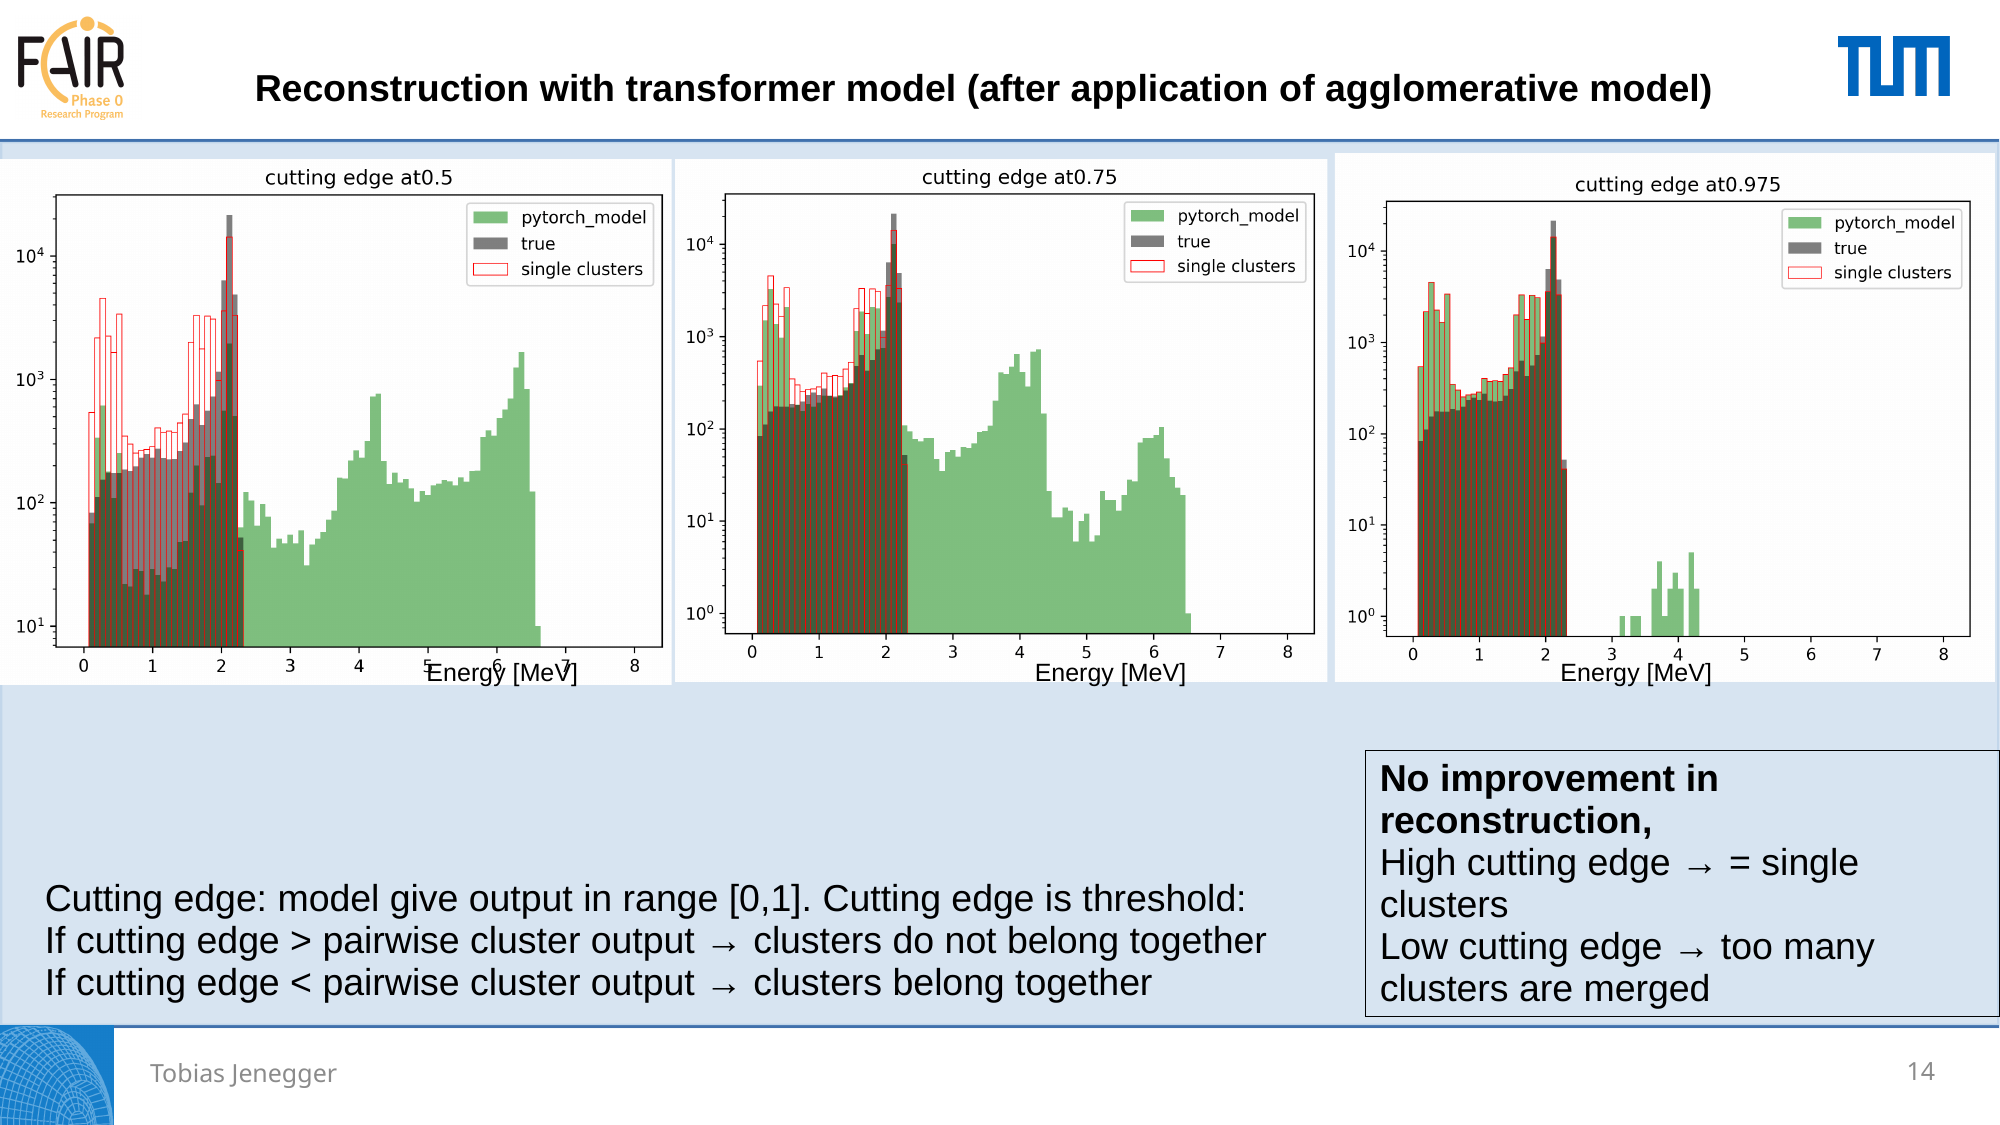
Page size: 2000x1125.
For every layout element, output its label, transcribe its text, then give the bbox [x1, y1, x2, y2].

text_box Reconstruction with transformer model (after application of agglomerative model) [240, 60, 1801, 117]
text_box Energy [MeV] [1020, 651, 1216, 695]
picture [0, 1025, 114, 1125]
picture [675, 159, 1328, 682]
text_box Cutting edge: model give output in range [0,1]. Cutting edge is threshold: If cutting edge > pairwise cluster output → clusters do not belong together If cutting edge < pairwise cluster output → clusters belong together [30, 870, 1365, 1011]
text_box Energy [MeV] [1545, 651, 1741, 695]
picture [0, 159, 672, 685]
picture [15, 15, 142, 120]
picture [1838, 36, 1950, 96]
text_box No improvement in reconstruction, High cutting edge → = single clusters Low cutting edge → too many clusters are merged [1365, 750, 2000, 1017]
text_box Energy [MeV] [411, 651, 607, 695]
picture [1334, 153, 1995, 682]
